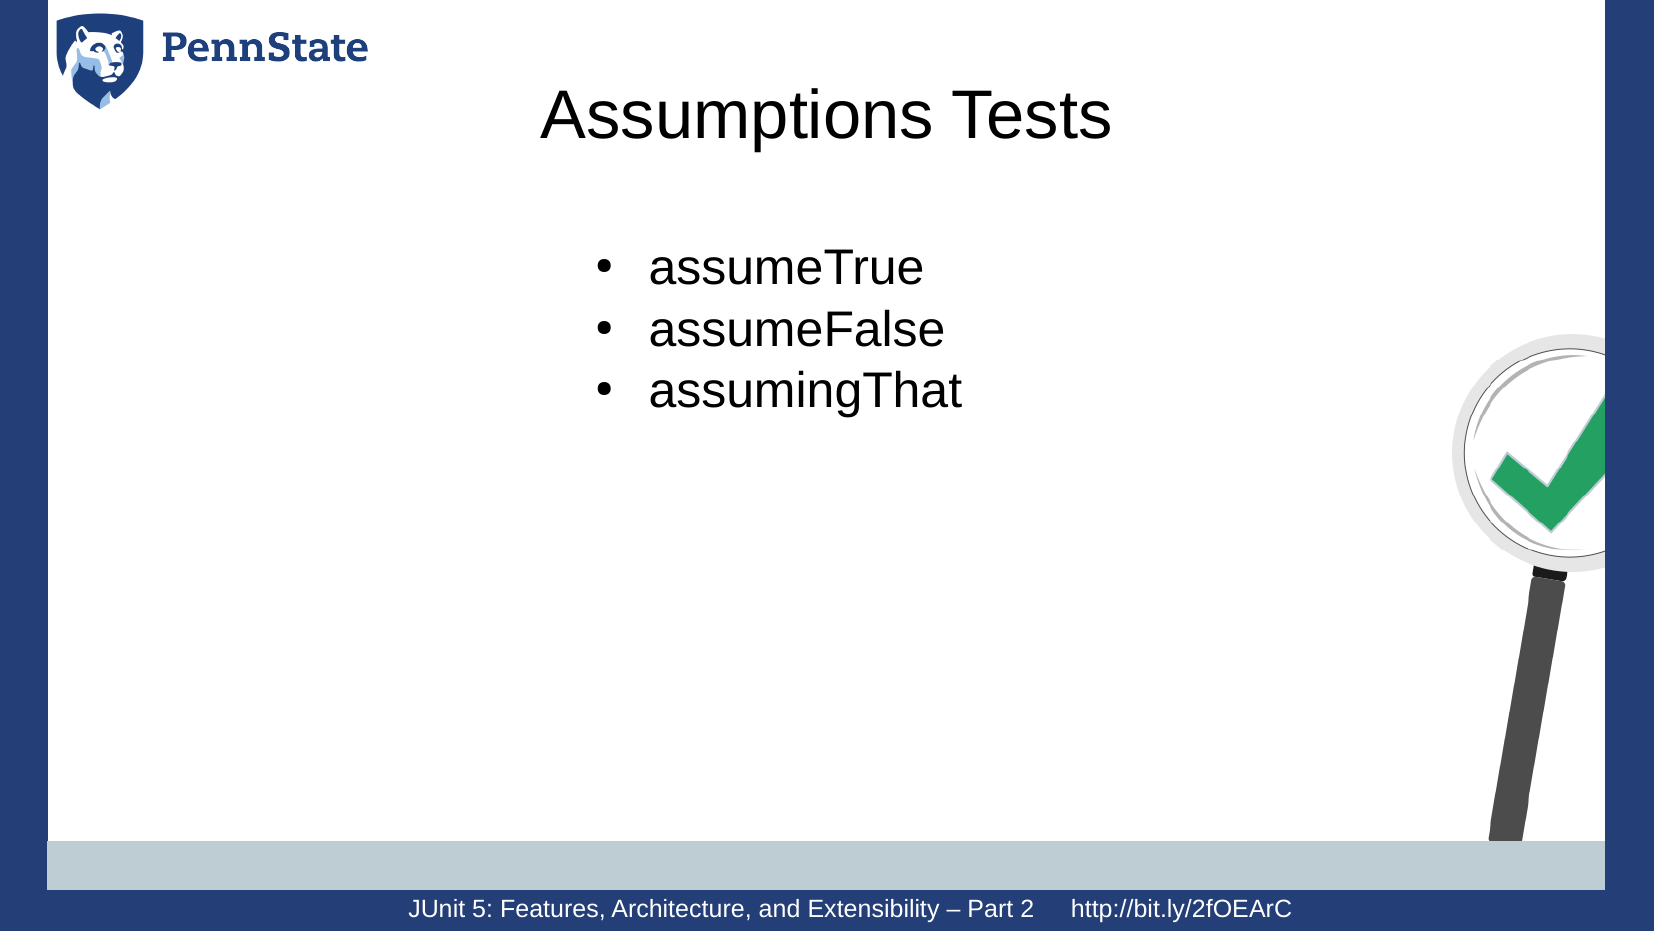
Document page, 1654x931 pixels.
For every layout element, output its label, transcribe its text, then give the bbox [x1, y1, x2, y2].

title Assumptions Tests [82, 37, 1571, 193]
picture [48, 0, 411, 152]
list assumeTrue assumeFalse assumingThat [577, 239, 1051, 453]
picture [1452, 334, 1605, 841]
